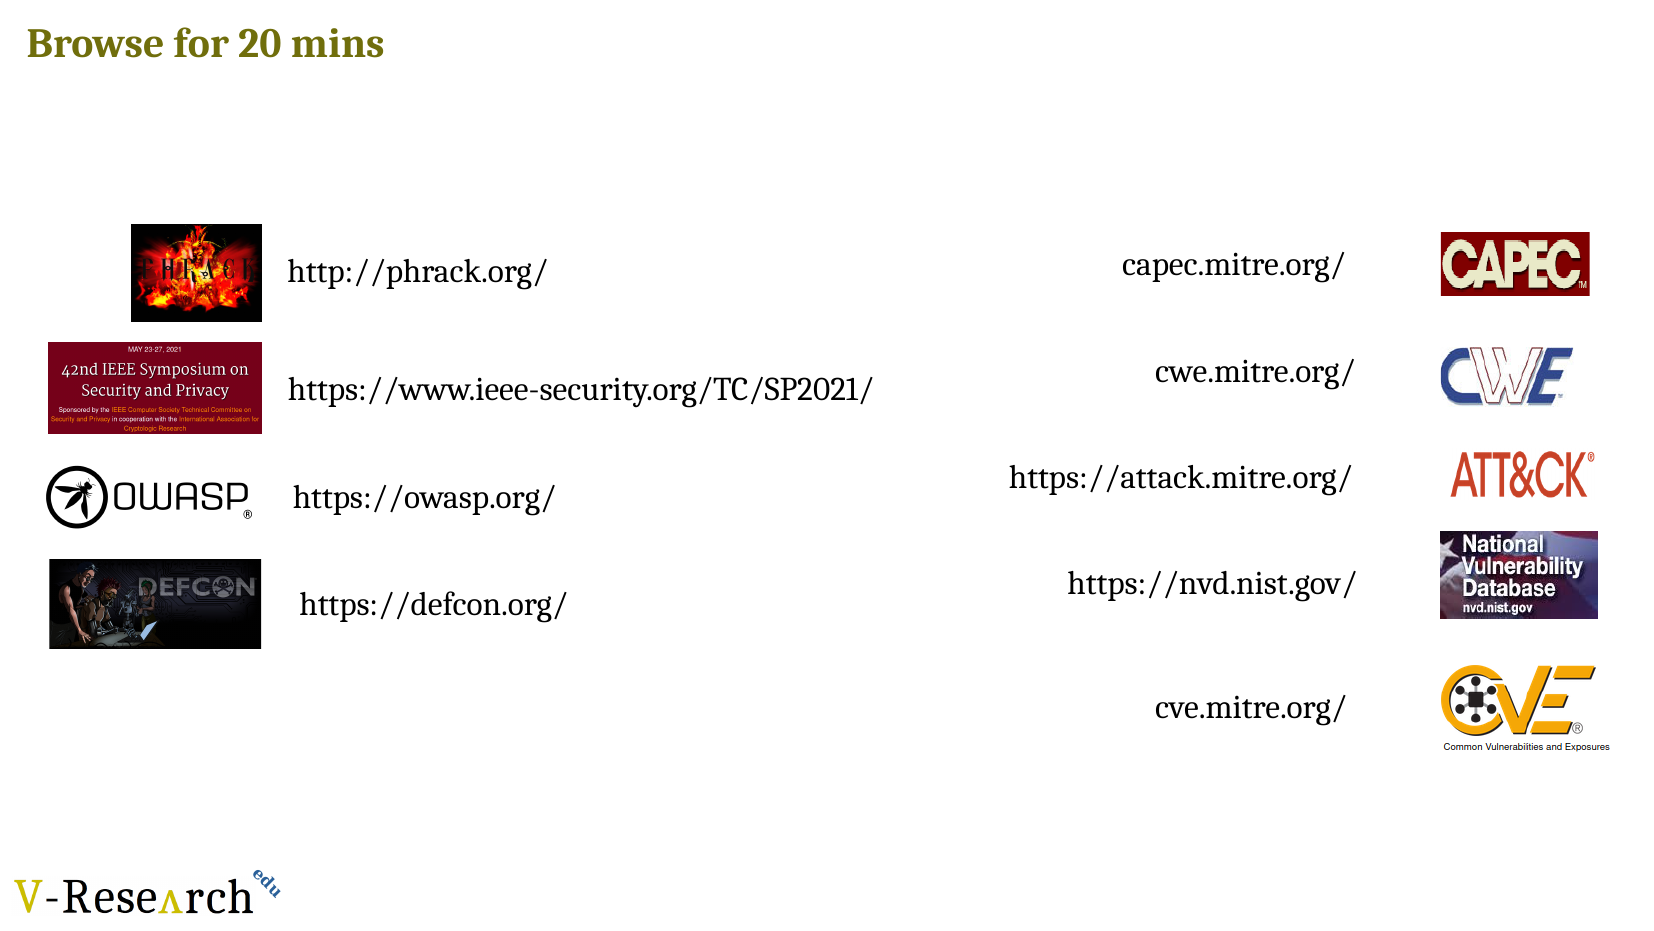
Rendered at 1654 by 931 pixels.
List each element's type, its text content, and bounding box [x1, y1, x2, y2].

text_box https://attack.mitre.org/ [994, 450, 1406, 508]
text_box https://owasp.org/ [278, 471, 604, 529]
picture [1440, 232, 1590, 296]
text_box capec.mitre.org/ [1107, 238, 1406, 296]
text_box https://defcon.org/ [284, 577, 638, 671]
picture [1440, 531, 1598, 619]
text_box Browse for 20 mins [11, 12, 1193, 77]
picture [49, 559, 262, 649]
text_box http://phrack.org/ [272, 245, 650, 338]
picture [1440, 661, 1613, 752]
text_box cwe.mitre.org/ [1140, 344, 1406, 402]
picture [11, 876, 255, 916]
text_box edu [222, 847, 333, 931]
text_box https://www.ieee-security.org/TC/SP2021/ [273, 363, 933, 456]
picture [35, 457, 262, 537]
picture [1449, 448, 1595, 500]
picture [1440, 342, 1574, 410]
text_box cve.mitre.org/ [1140, 681, 1406, 739]
picture [131, 224, 262, 322]
picture [48, 342, 262, 434]
text_box https://nvd.nist.gov/ [1052, 557, 1406, 615]
